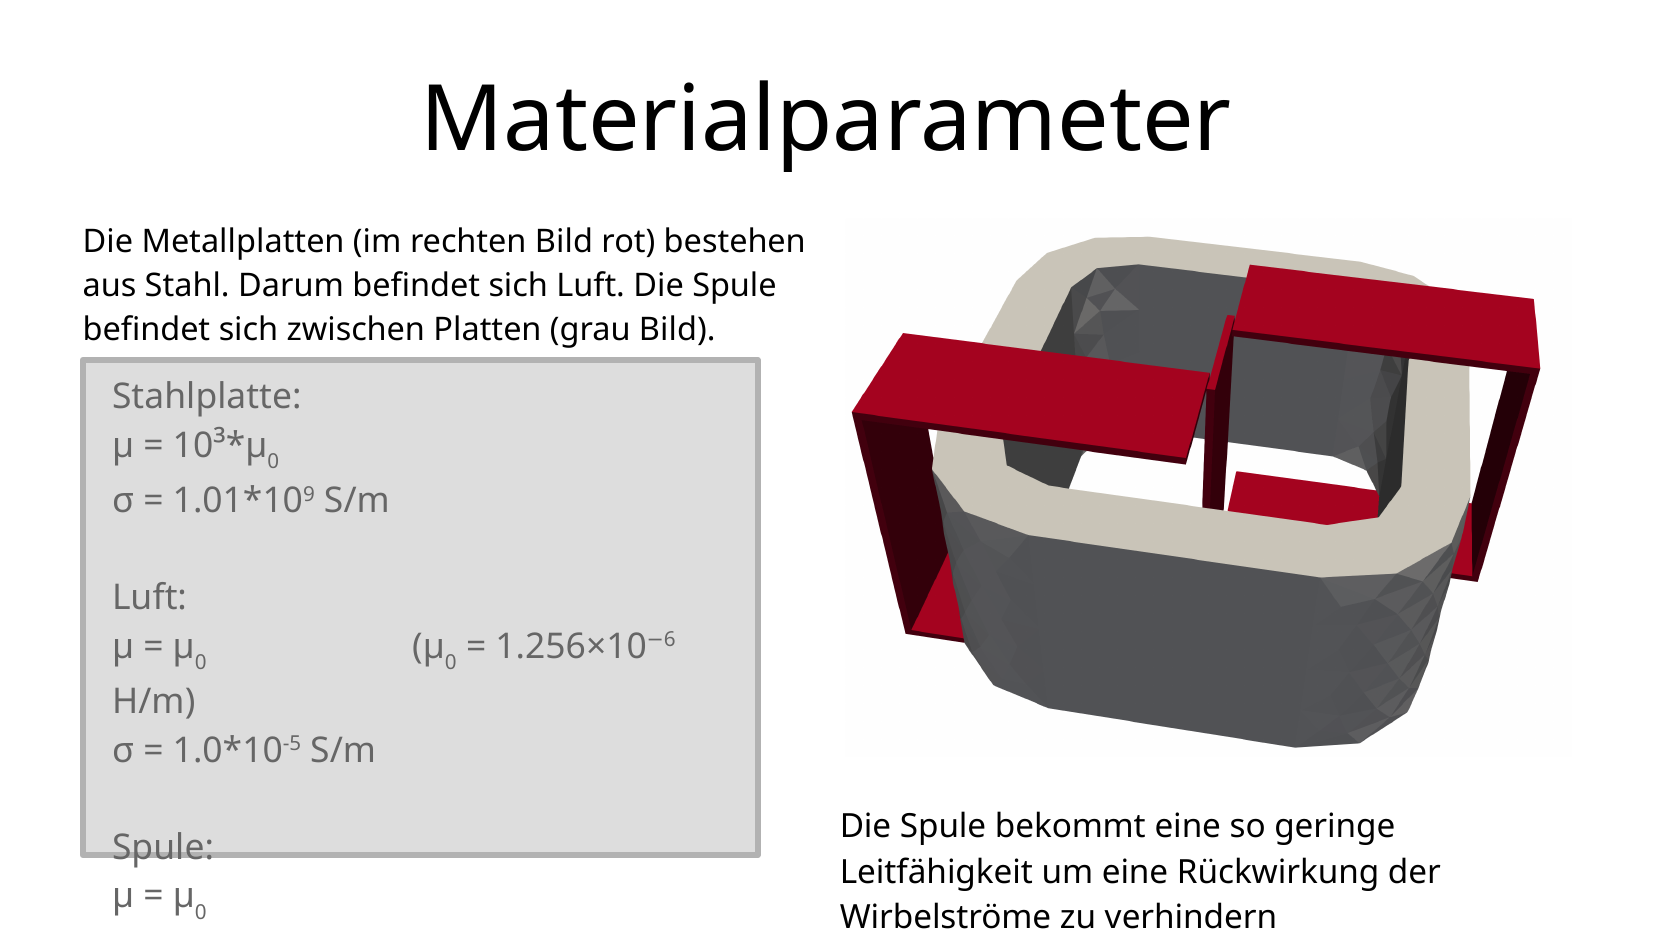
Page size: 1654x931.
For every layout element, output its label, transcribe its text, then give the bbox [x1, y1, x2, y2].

list Die Metallplatten (im rechten Bild rot) bestehen aus Stahl. Darum befindet sich Luft. Die Spule befindet sich zwischen Platten (grau Bild). [82, 217, 826, 931]
text_box Die Spule bekommt eine so geringe Leitfähigkeit um eine Rückwirkung der Wirbelströme zu verhindern [825, 795, 1546, 931]
title Materialparameter [82, 37, 1571, 193]
text_box [82, 360, 758, 856]
picture [845, 218, 1572, 757]
text_box Stahlplatte: μ = 10³*μ0 σ = 1.01*109 S/m Luft: μ = μ0 (μ0 = 1.256×10−6 H/m) σ = 1.0*10-5 S/m Spule: μ = μ0 σ = 7.505*106 S/m [97, 363, 766, 856]
